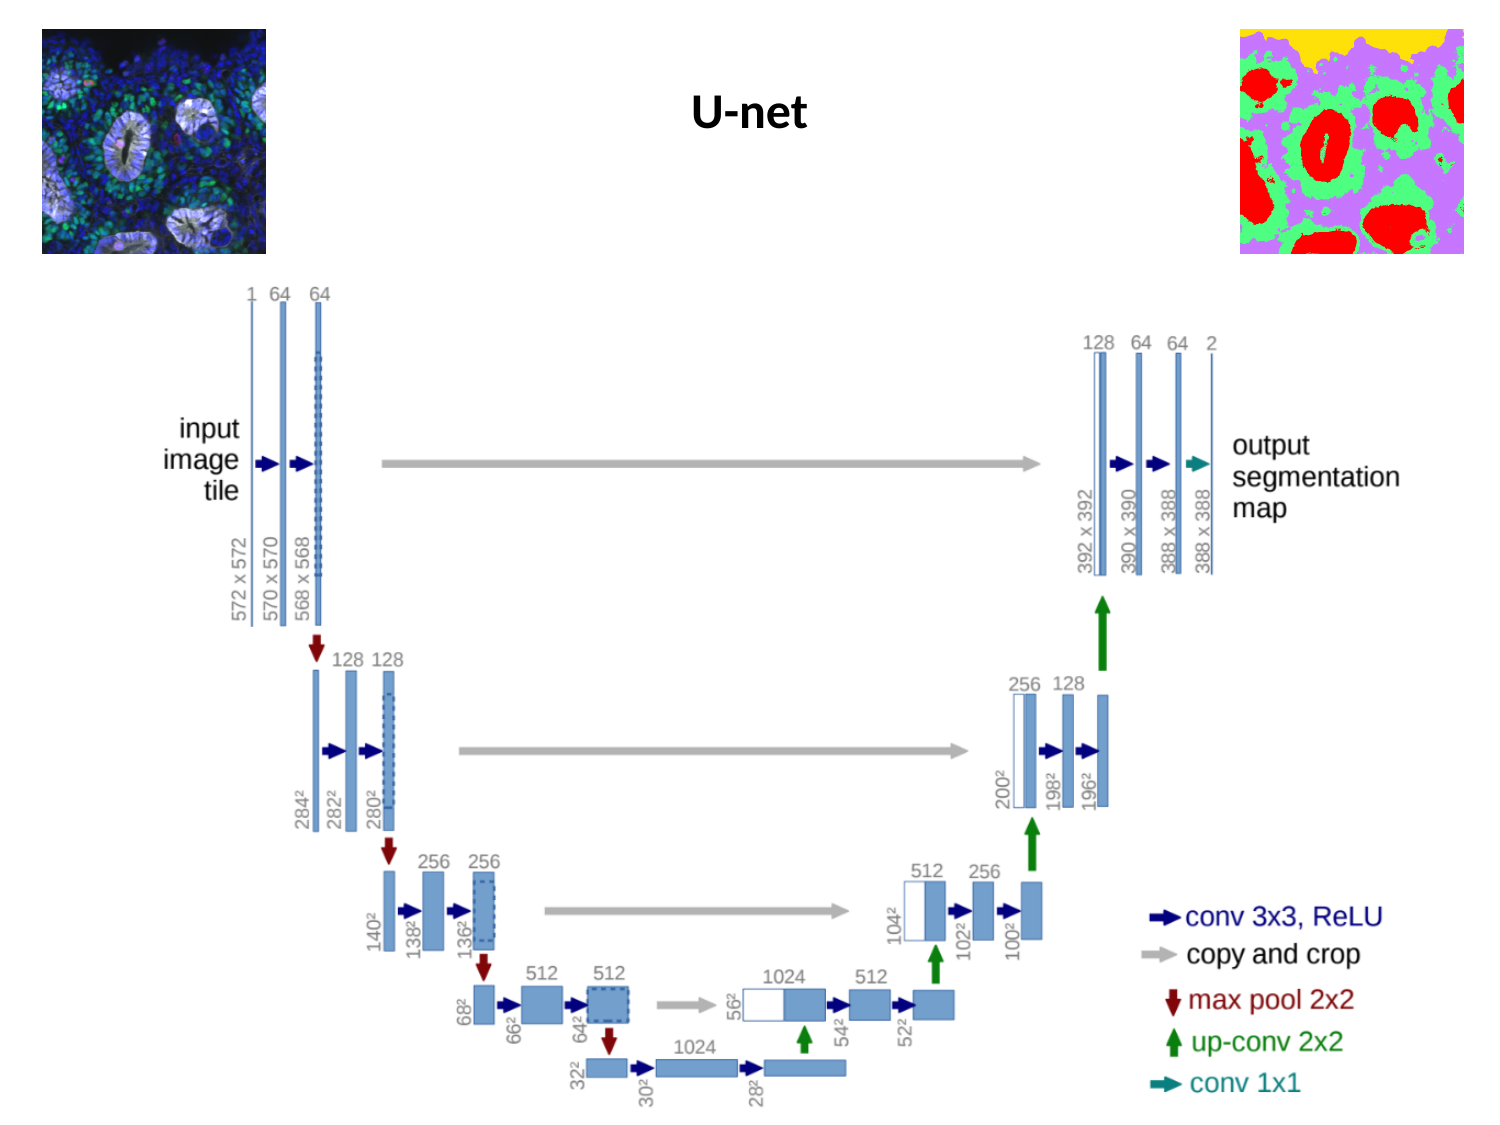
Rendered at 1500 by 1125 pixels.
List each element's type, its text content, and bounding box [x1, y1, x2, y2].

picture [1240, 29, 1464, 254]
text_box U-net [266, 45, 1240, 172]
picture [129, 265, 1423, 1125]
picture [42, 29, 266, 254]
